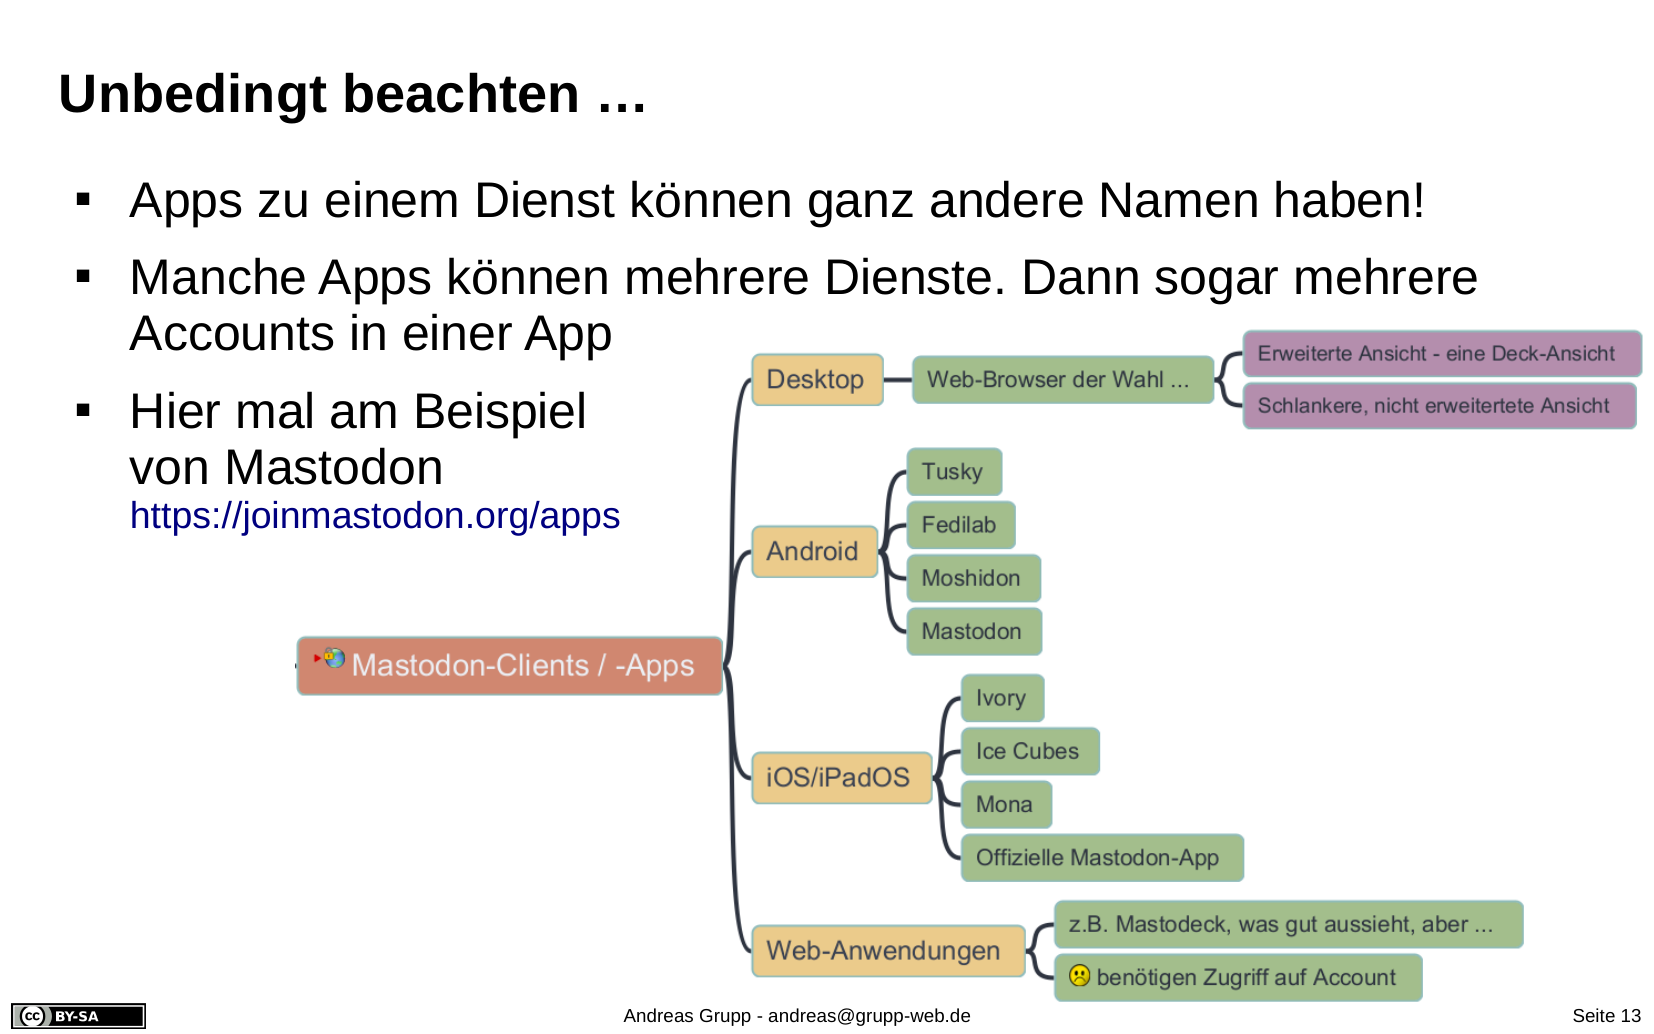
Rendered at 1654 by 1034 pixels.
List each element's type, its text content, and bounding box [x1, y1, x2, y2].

picture [11, 1003, 146, 1029]
list Apps zu einem Dienst können ganz andere Namen haben! Manche Apps können mehrere Dienste. Dann sogar mehrere Accounts in einer App Hier mal am Beispiel von Mastodon https://joinmastodon.org/apps [59, 172, 1595, 952]
picture [295, 324, 1647, 1004]
title Unbedingt beachten … [59, 24, 1625, 165]
